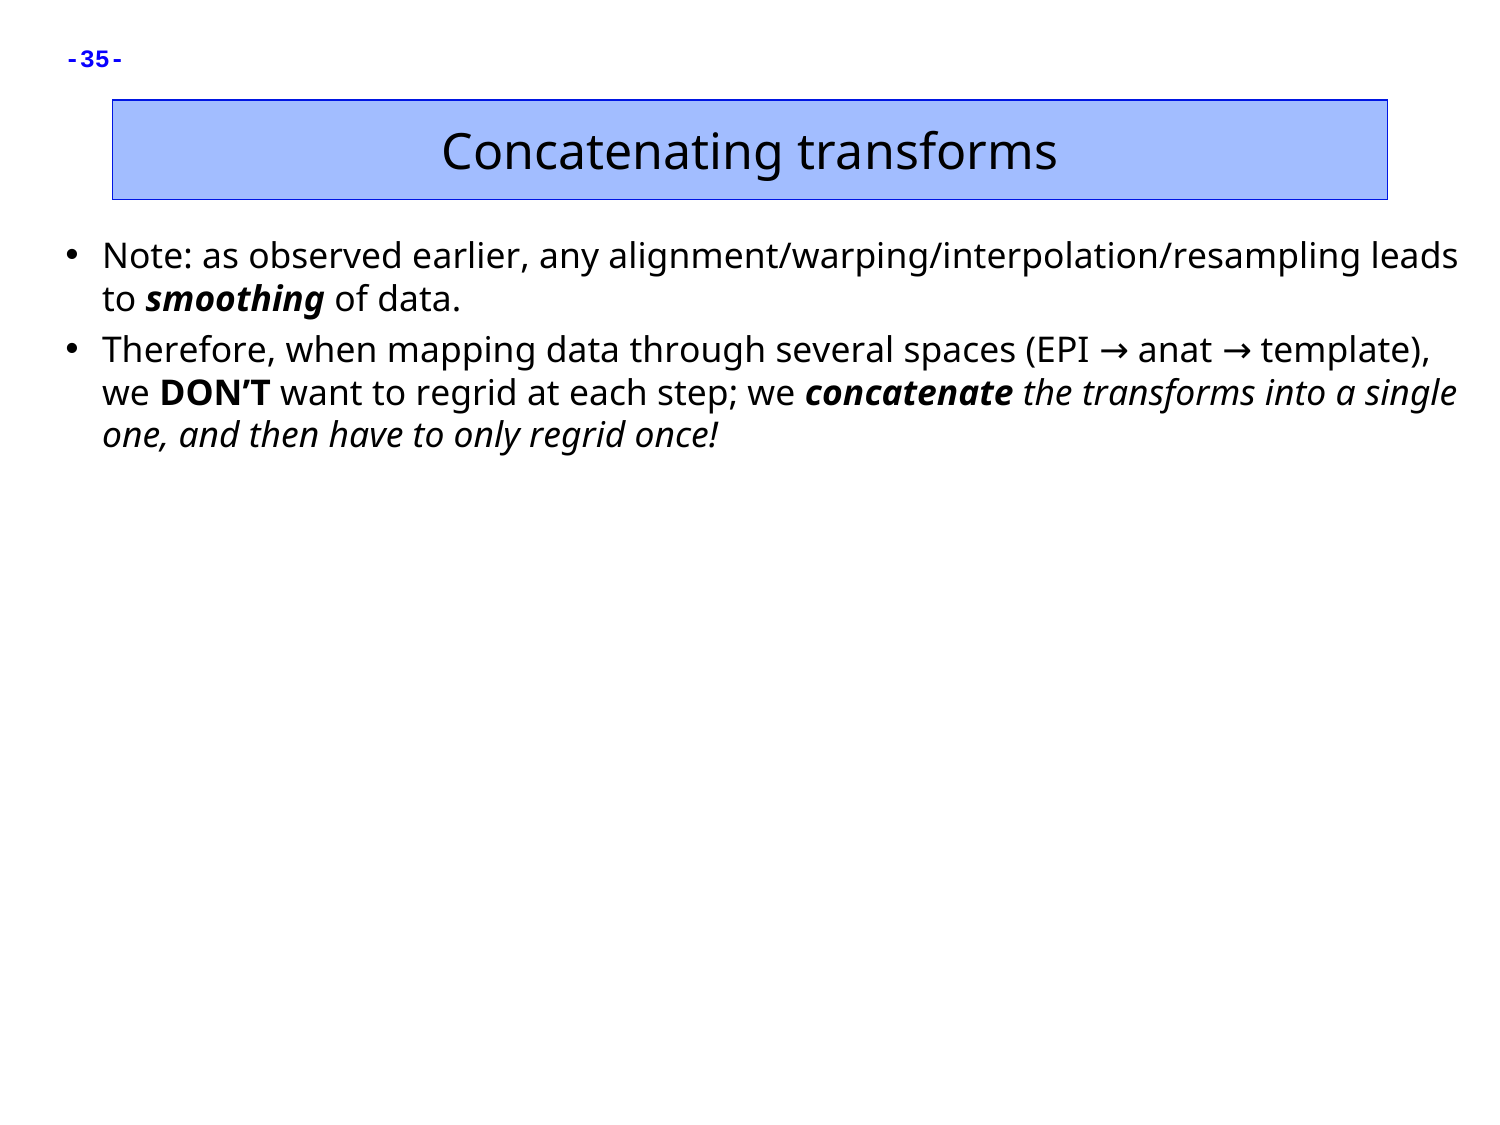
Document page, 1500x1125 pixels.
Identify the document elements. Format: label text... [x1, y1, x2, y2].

text_box Concatenating transforms [112, 99, 1388, 200]
text_box Note: as observed earlier, any alignment/warping/interpolation/resampling leads to smoothing of data. Therefore, when mapping data through several spaces (EPI → anat → template), we DON’T want to regrid at each step; we concatenate the transforms into a single one, and then have to only regrid once! [49, 226, 1478, 519]
